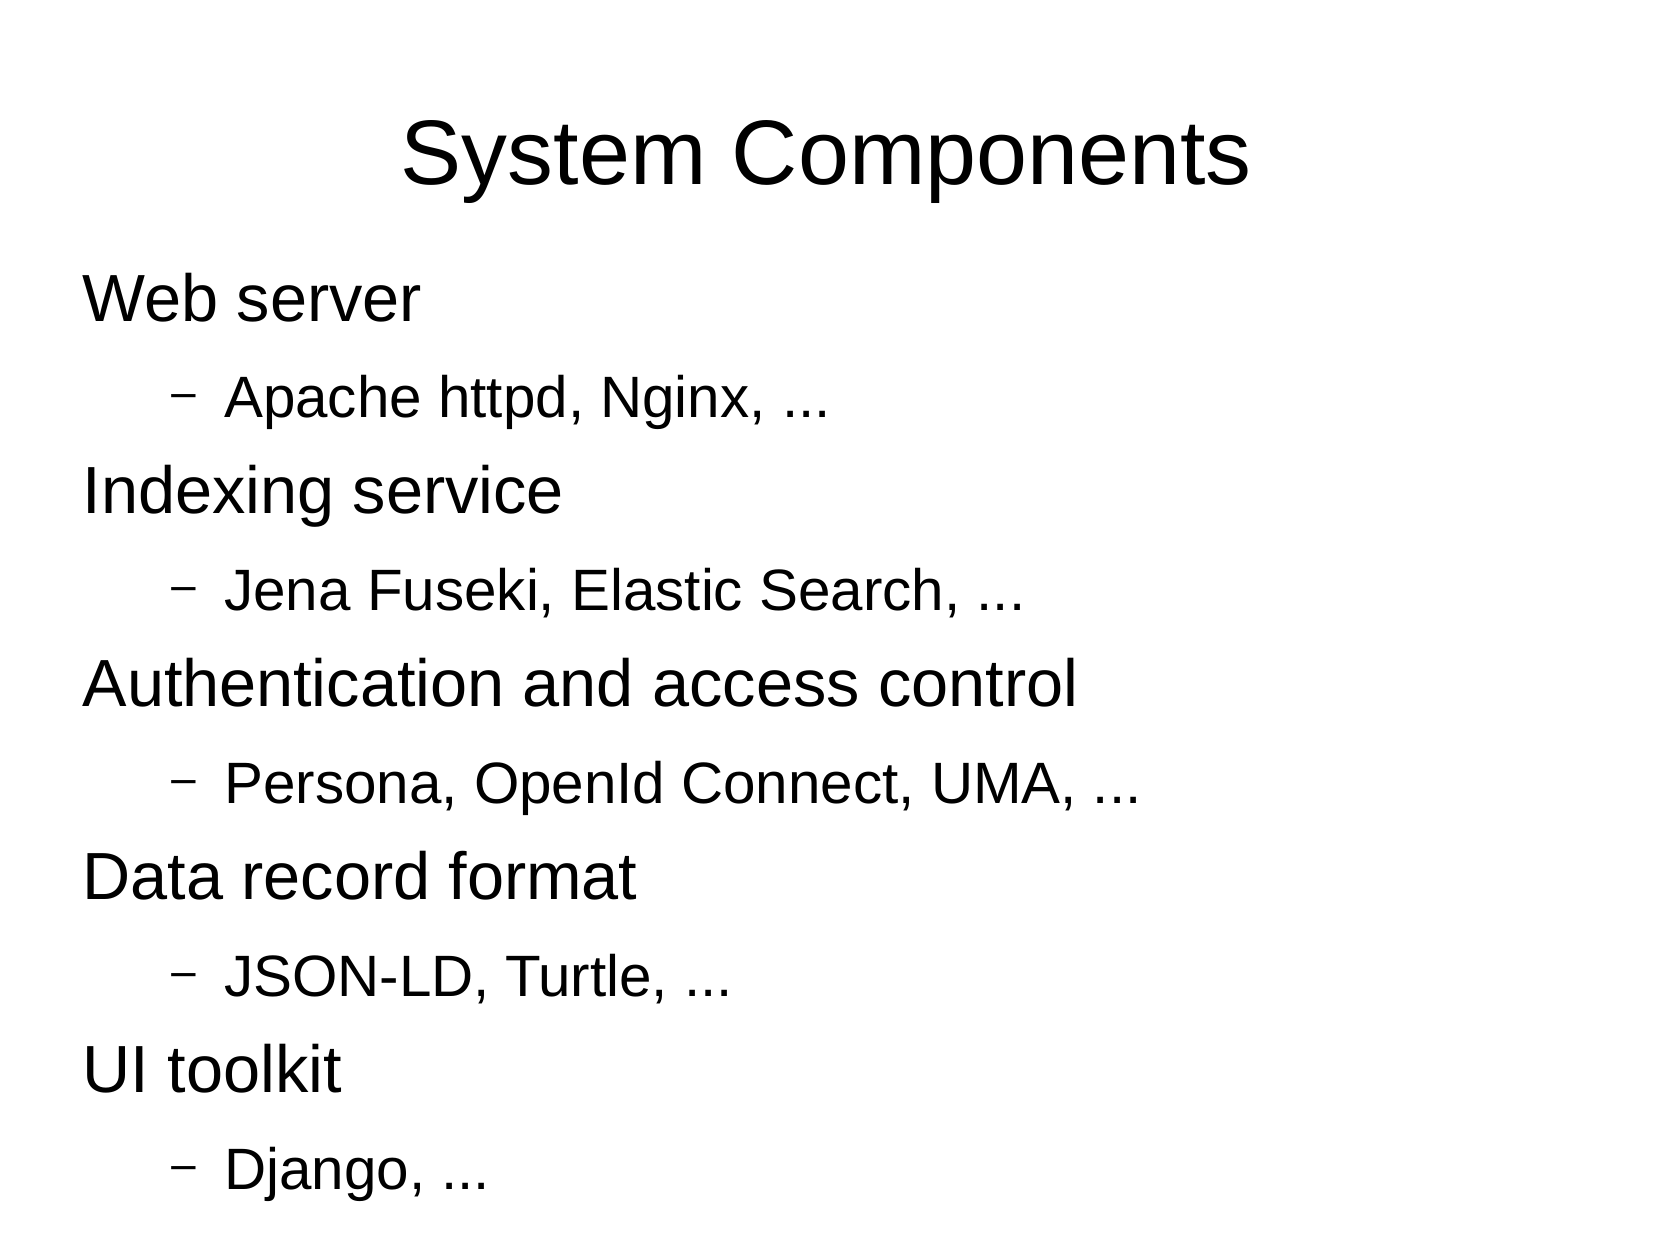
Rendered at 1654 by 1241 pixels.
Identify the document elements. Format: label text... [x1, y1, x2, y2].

list Web server Apache httpd, Nginx, ... Indexing service Jena Fuseki, Elastic Search, ... Authentication and access control Persona, OpenId Connect, UMA, ... Data record format JSON-LD, Turtle, ... UI toolkit Django, ... [82, 260, 1571, 1201]
title System Components [82, 49, 1571, 257]
